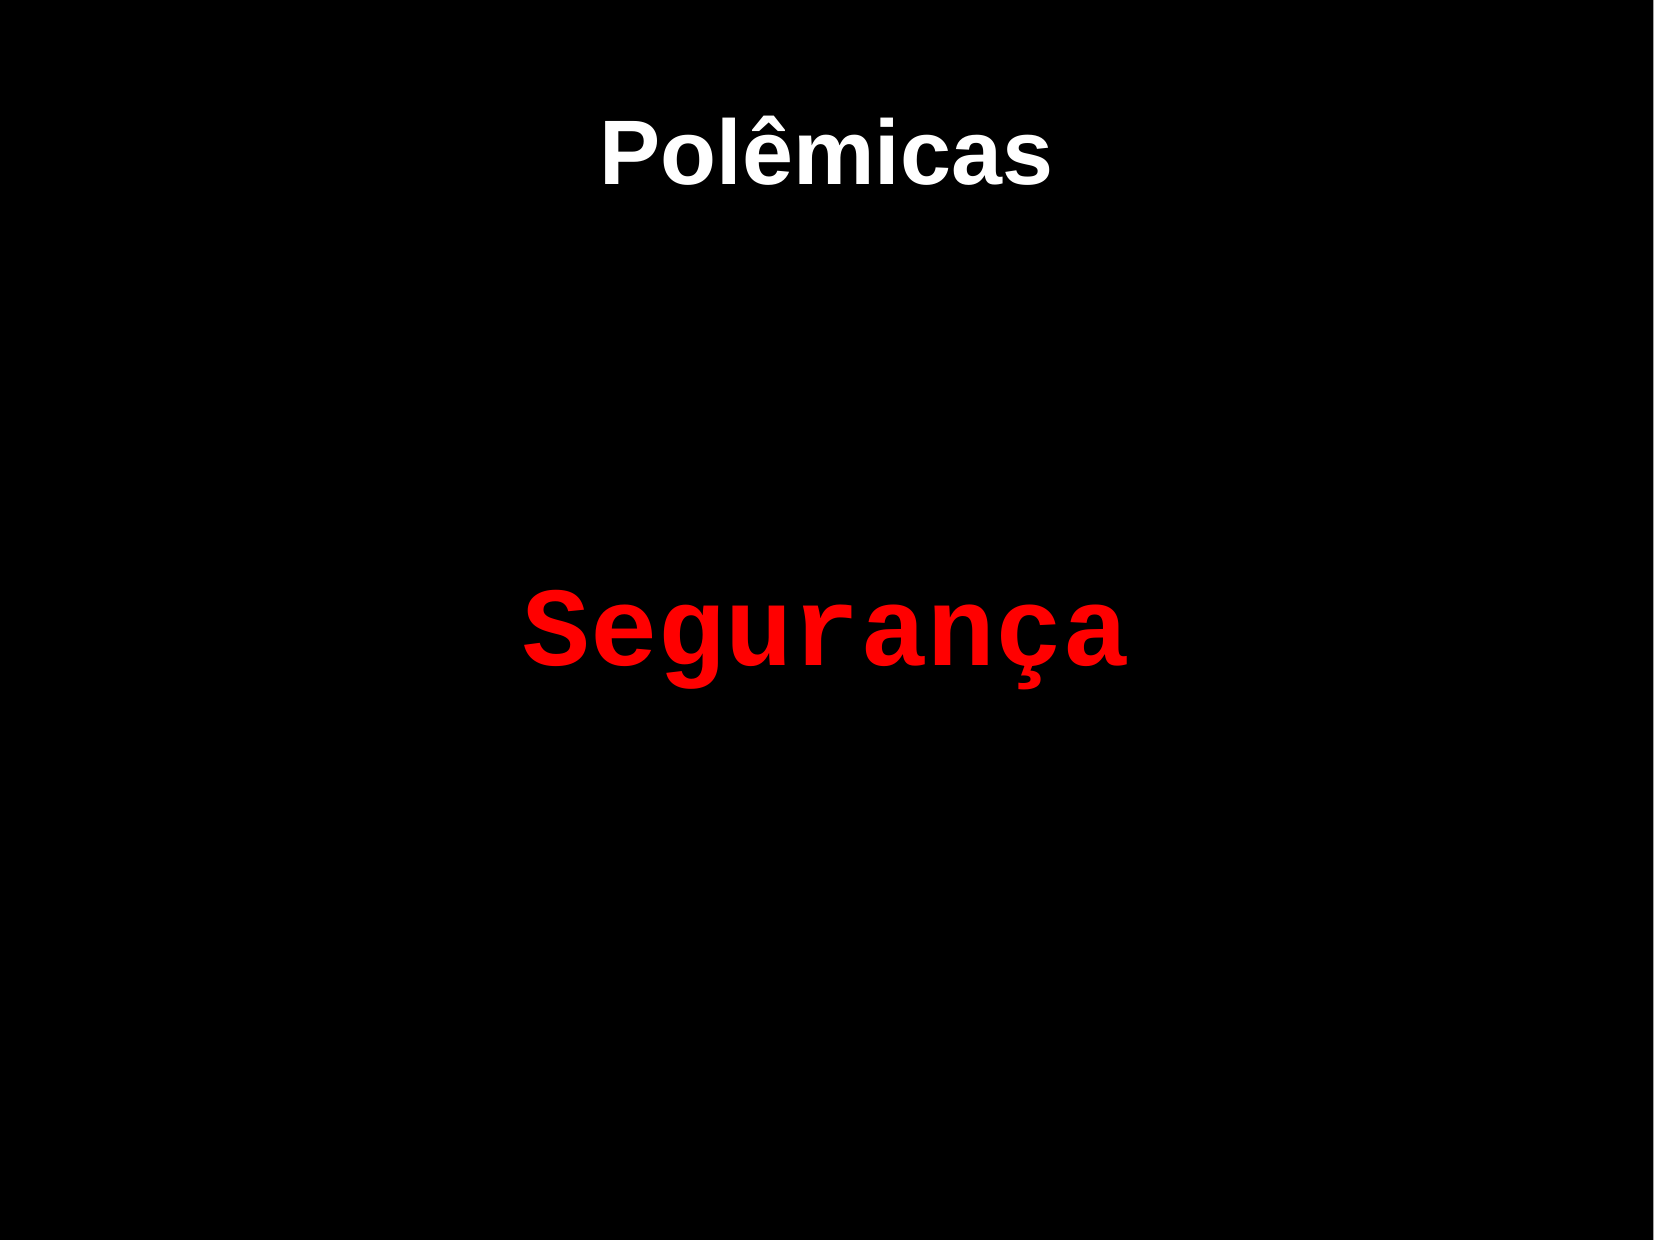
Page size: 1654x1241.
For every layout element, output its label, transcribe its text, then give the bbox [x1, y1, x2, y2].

title Polêmicas [82, 49, 1571, 257]
subtitle Segurança [82, 290, 1571, 1109]
